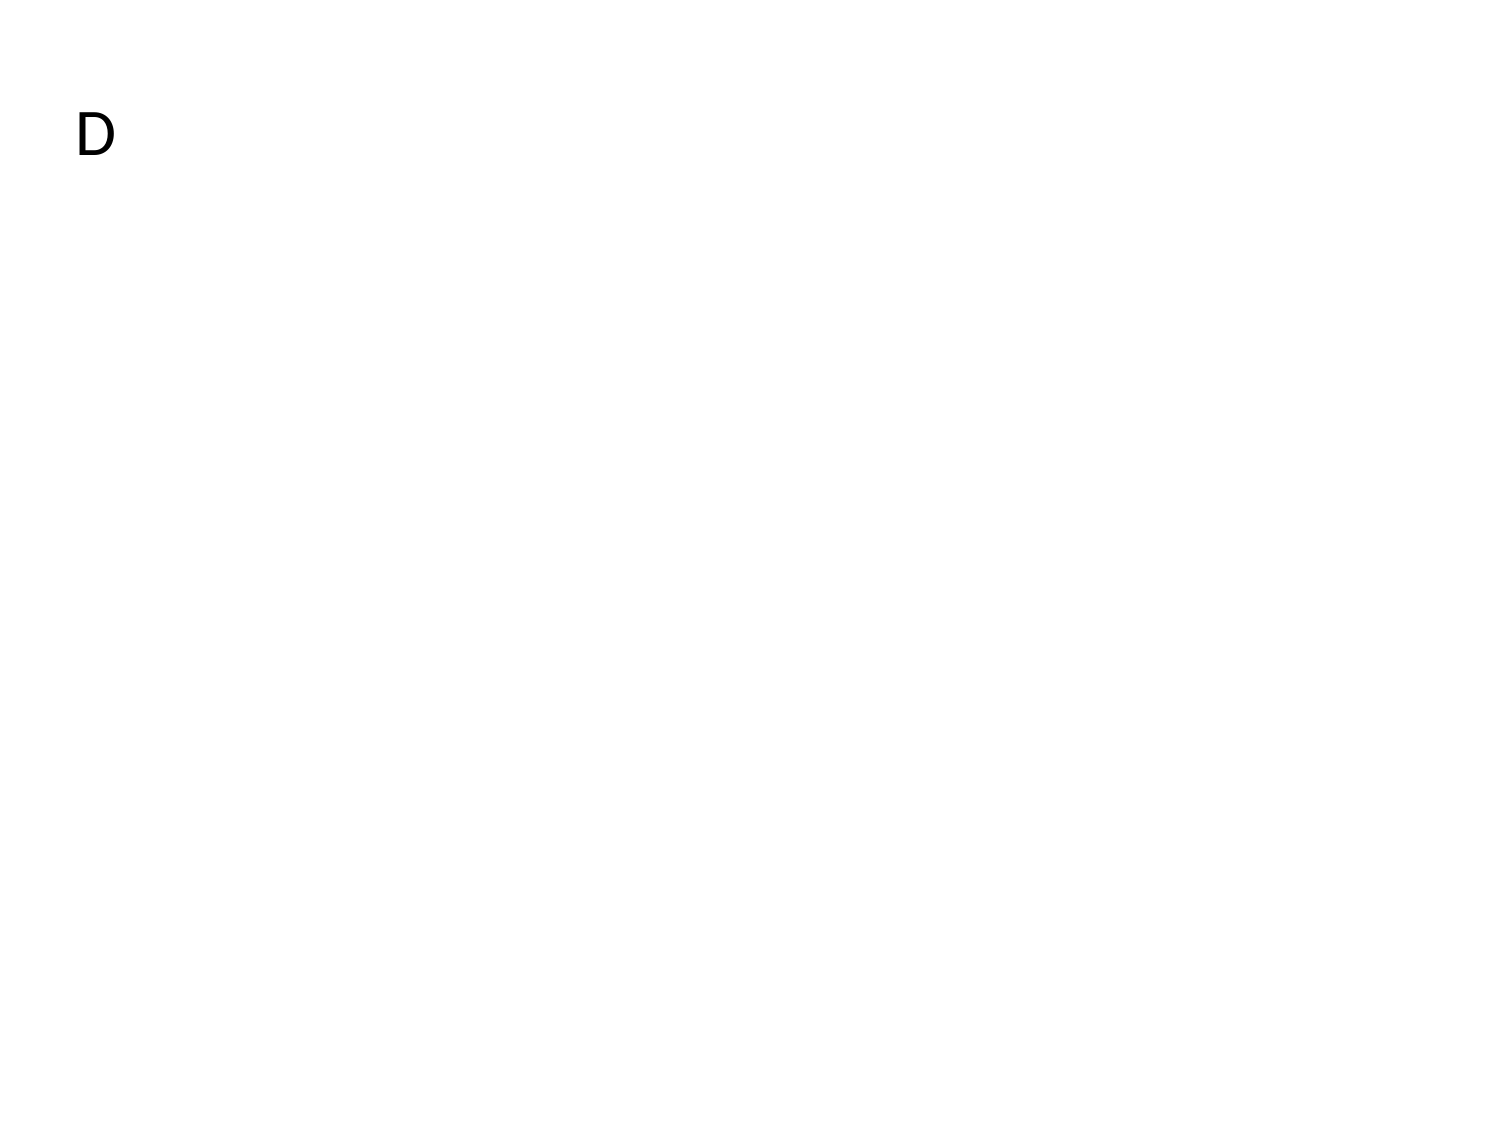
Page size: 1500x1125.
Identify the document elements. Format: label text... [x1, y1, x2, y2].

title D [75, 45, 1425, 233]
